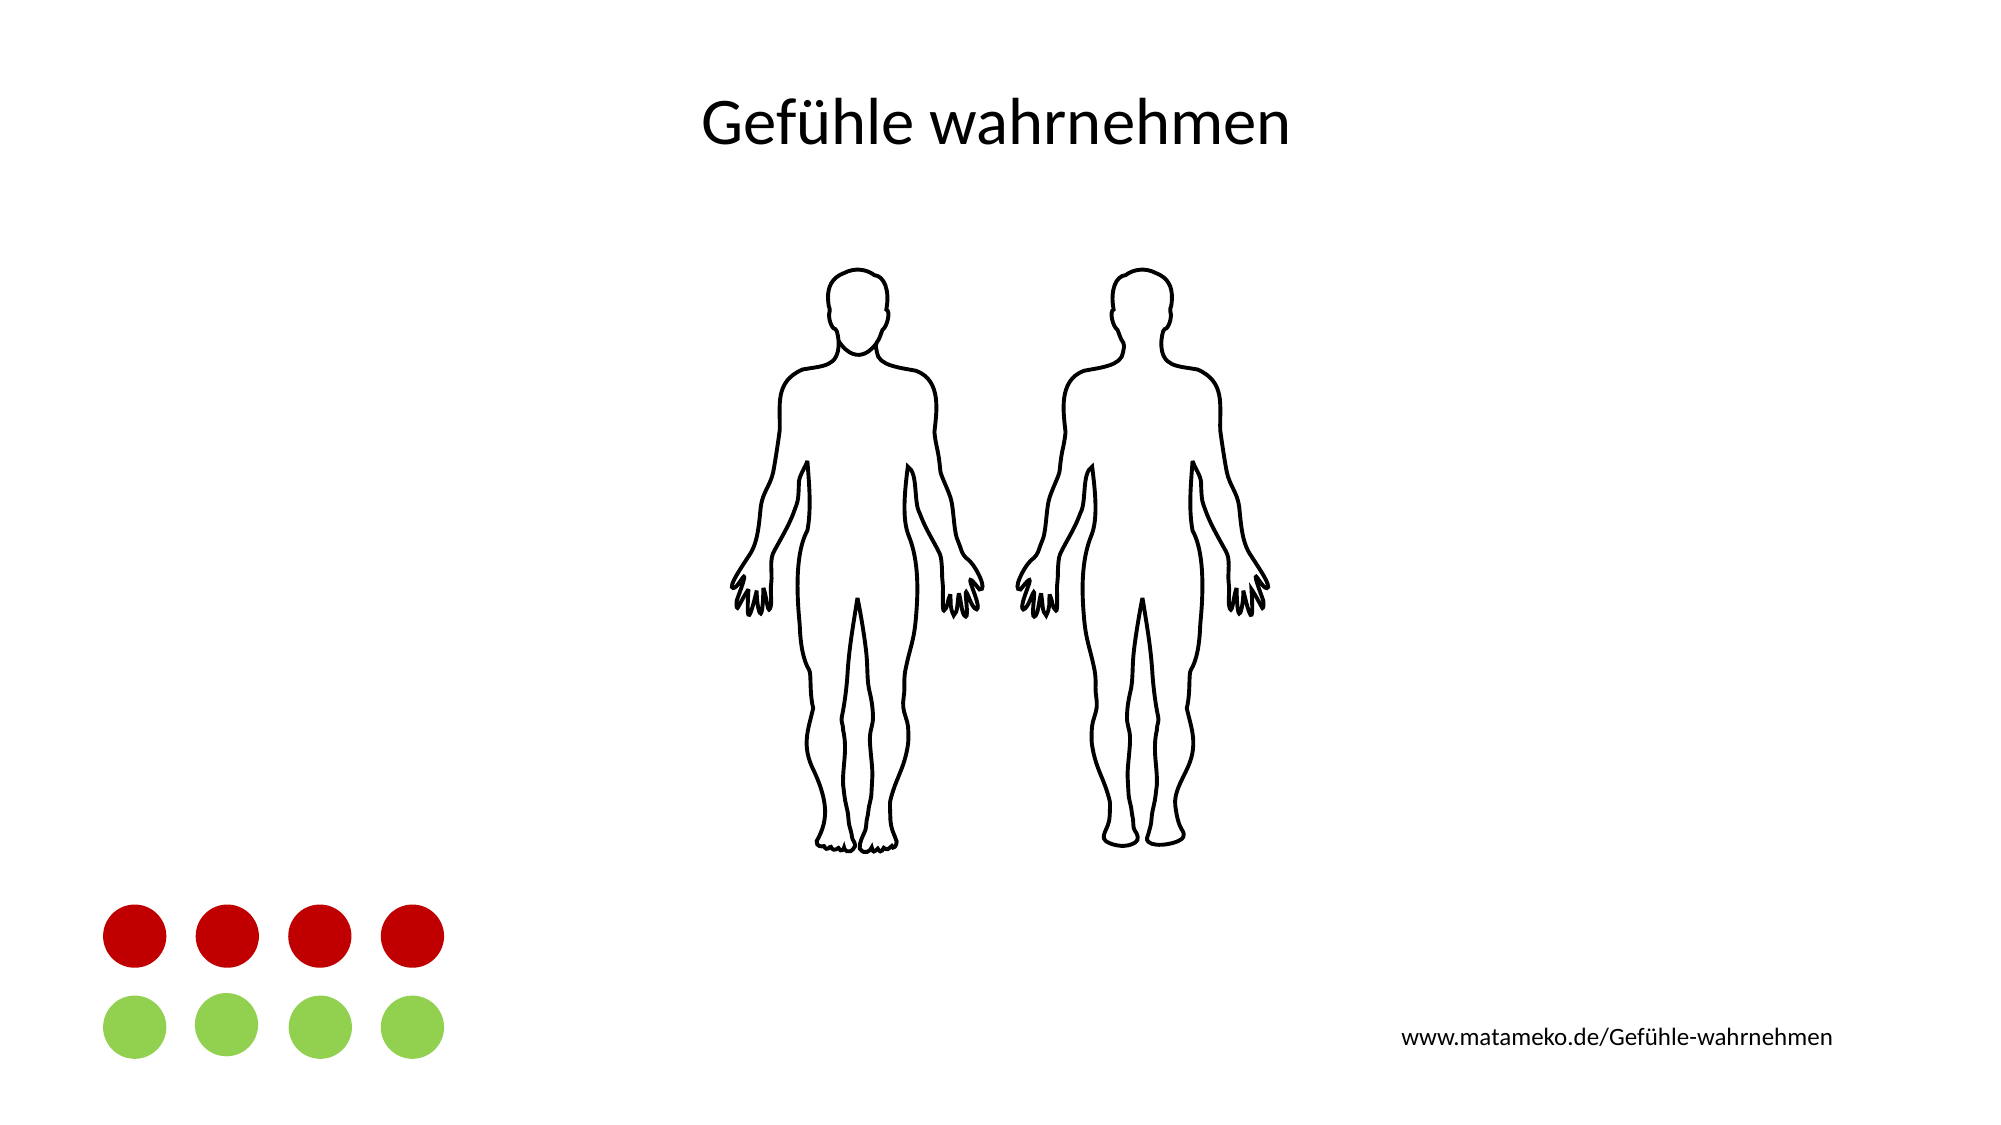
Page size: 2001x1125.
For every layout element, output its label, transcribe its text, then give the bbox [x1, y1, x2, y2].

text_box [195, 904, 259, 968]
text_box [103, 904, 167, 968]
text_box [380, 904, 445, 968]
text_box [288, 995, 352, 1059]
text_box Gefühle wahrnehmen [686, 70, 1314, 167]
text_box [288, 904, 352, 968]
text_box [380, 995, 445, 1059]
text_box [103, 995, 167, 1059]
text_box www.matameko.de/Gefühle-wahrnehmen [1386, 1013, 1849, 1058]
text_box [194, 993, 259, 1057]
